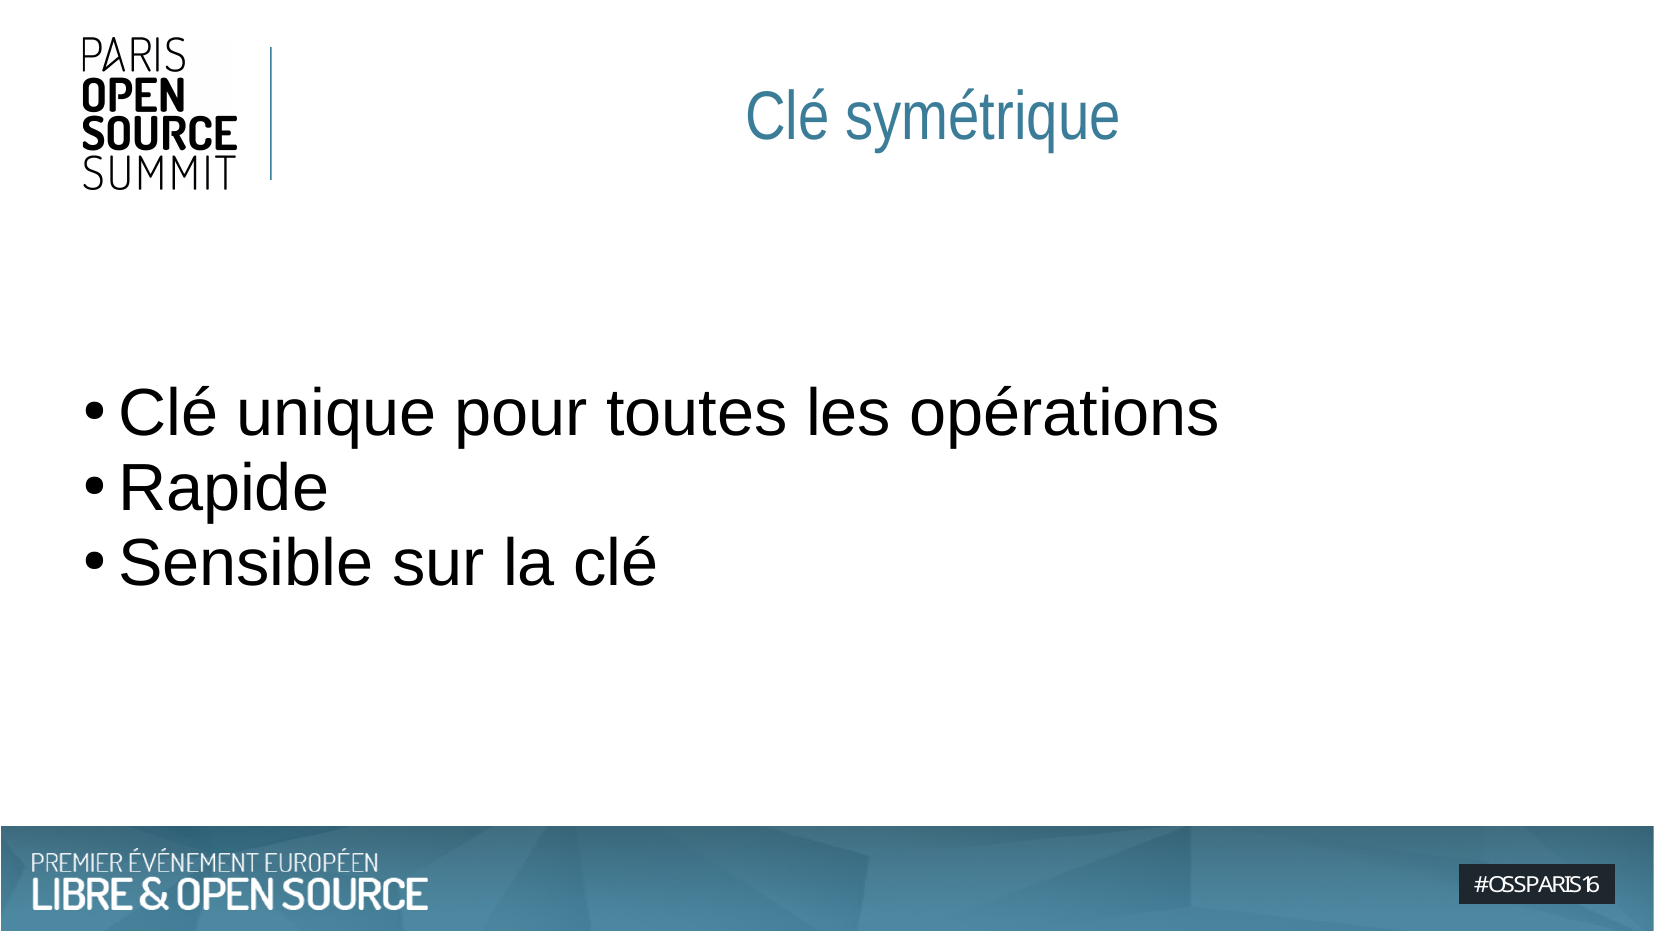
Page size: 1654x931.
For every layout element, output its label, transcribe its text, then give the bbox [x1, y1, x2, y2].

title Clé symétrique [295, 37, 1571, 193]
subtitle Clé unique pour toutes les opérations Rapide Sensible sur la clé [82, 217, 1571, 758]
